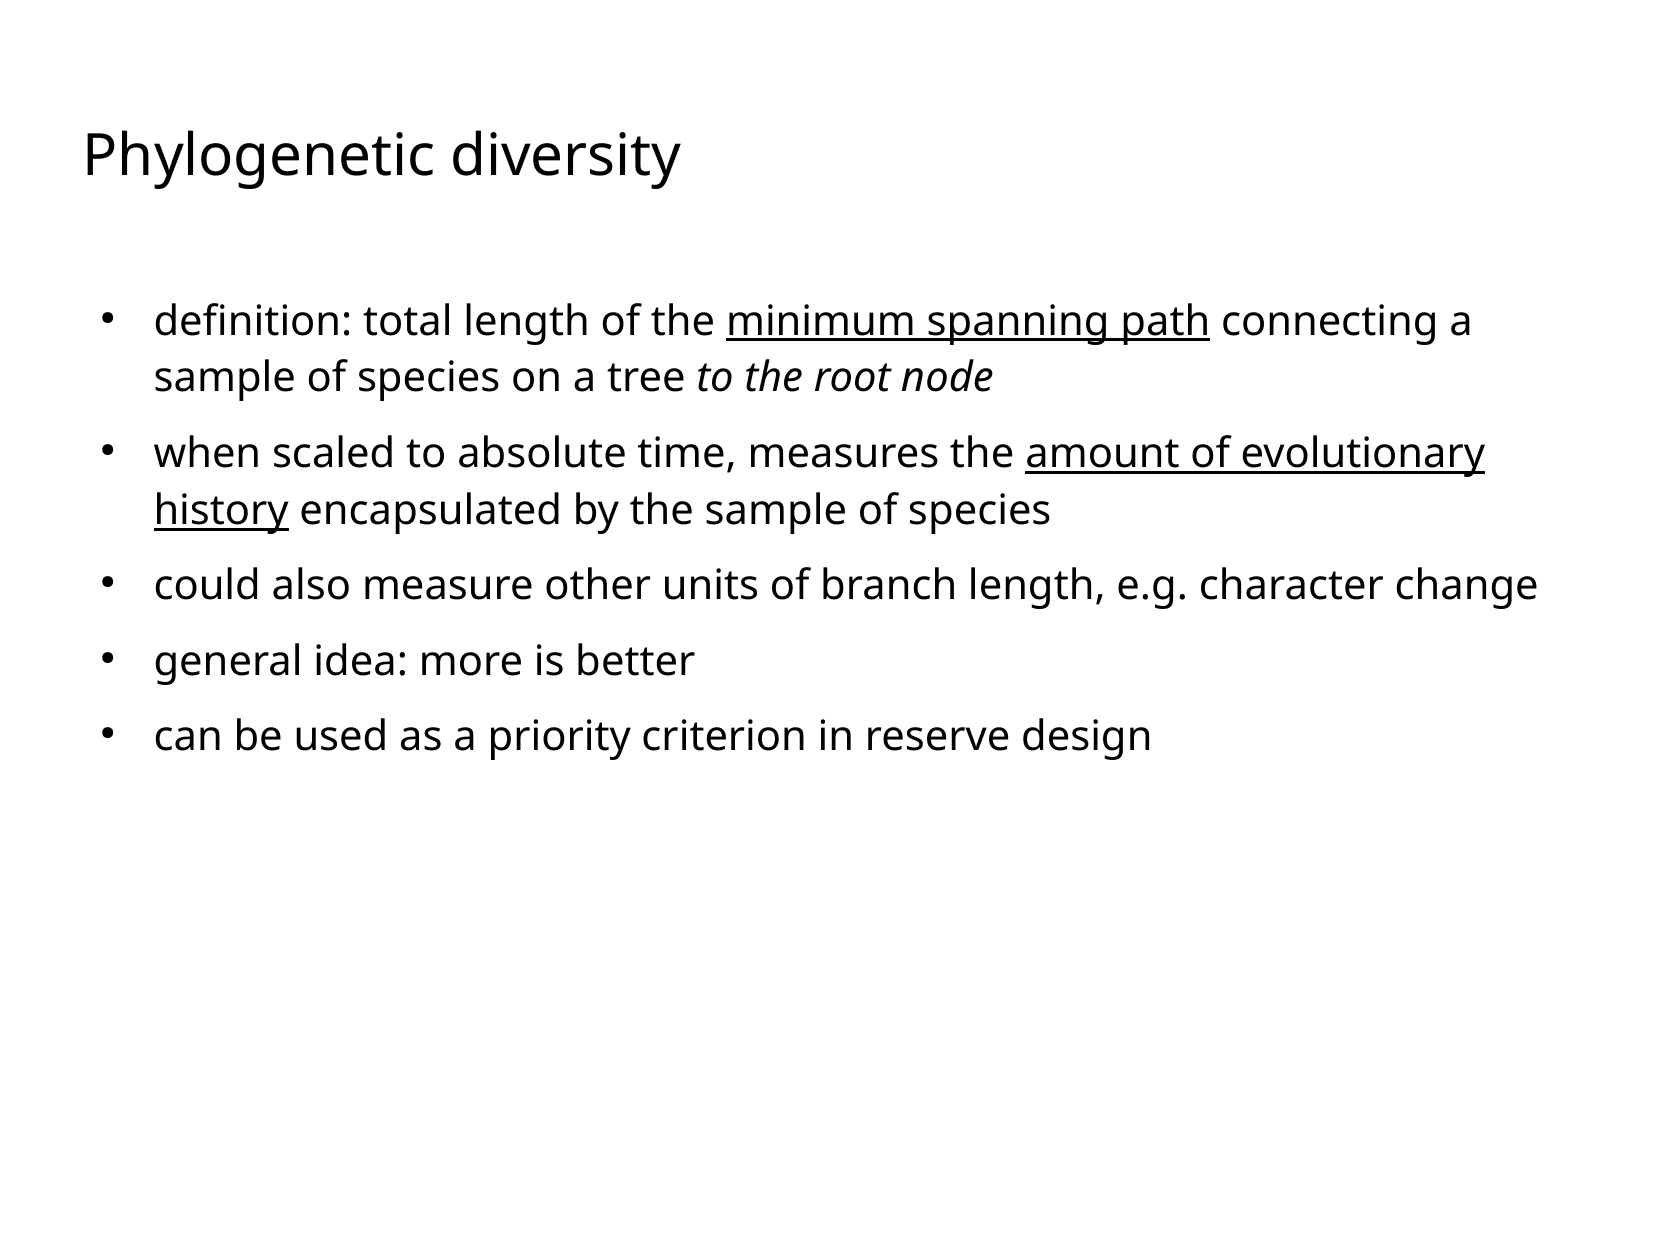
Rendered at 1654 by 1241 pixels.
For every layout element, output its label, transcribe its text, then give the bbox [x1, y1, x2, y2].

title Phylogenetic diversity [82, 56, 1571, 250]
list definition: total length of the minimum spanning path connecting a sample of species on a tree to the root node when scaled to absolute time, measures the amount of evolutionary history encapsulated by the sample of species could also measure other units of branch length, e.g. character change general idea: more is better can be used as a priority criterion in reserve design [82, 290, 1571, 1109]
